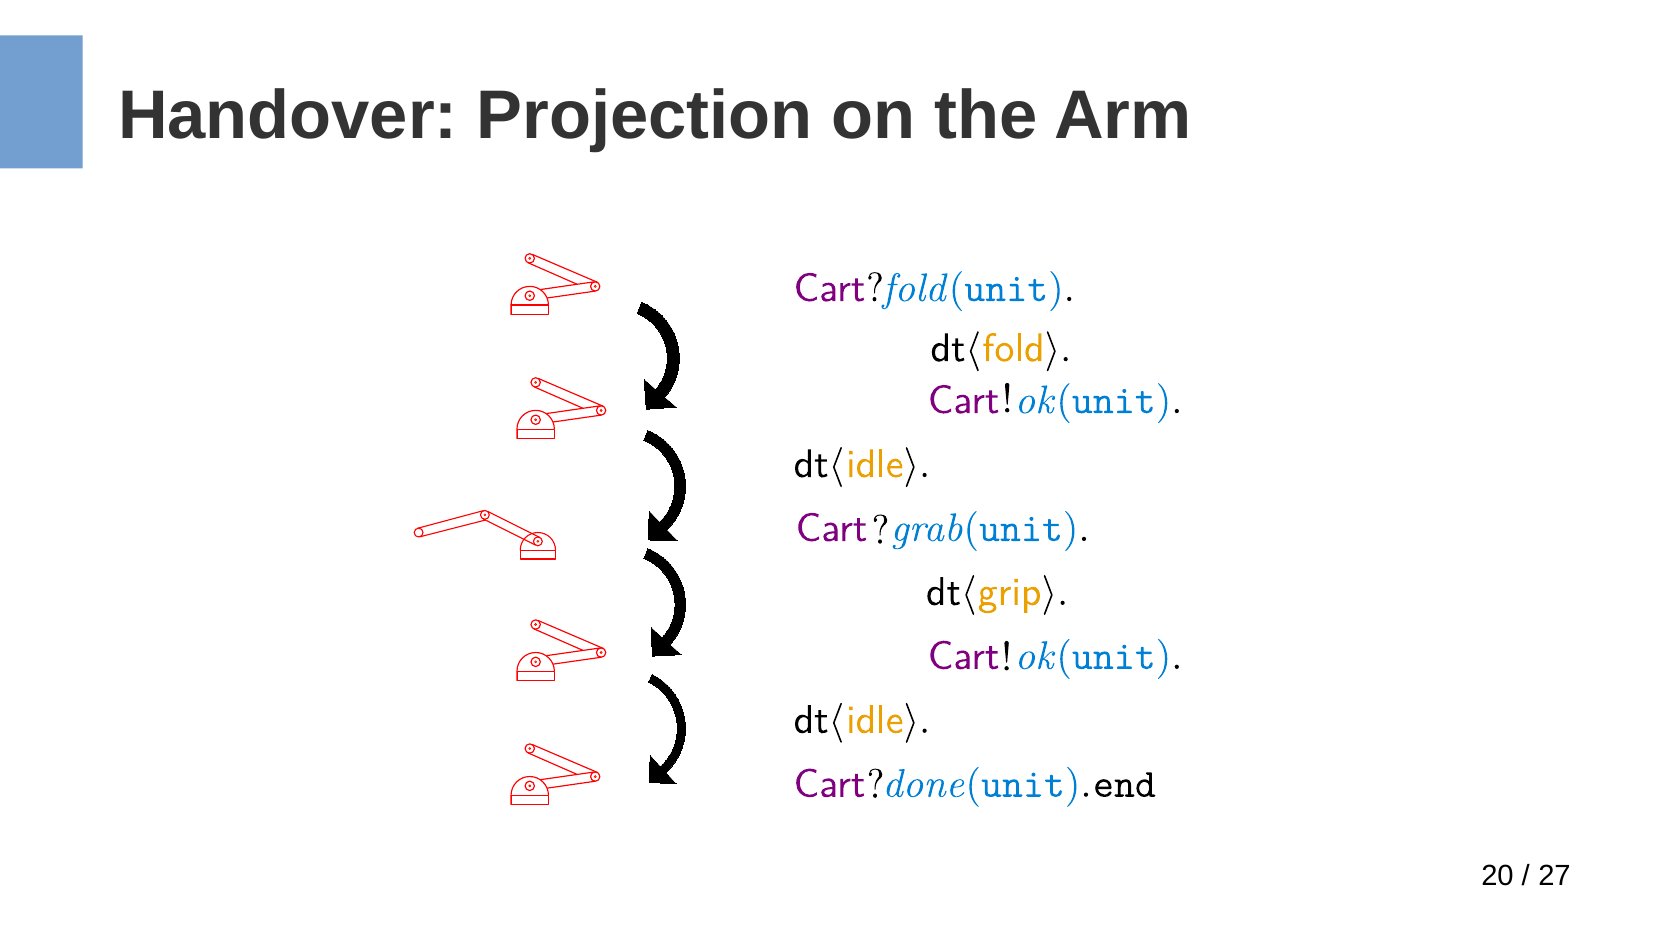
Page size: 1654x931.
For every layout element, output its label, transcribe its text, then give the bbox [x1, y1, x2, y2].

text_box [637, 302, 680, 410]
text_box [643, 430, 686, 541]
picture [795, 271, 1179, 807]
text_box [643, 548, 686, 657]
picture [516, 377, 607, 440]
picture [413, 469, 557, 560]
picture [516, 619, 607, 682]
picture [510, 743, 601, 806]
title Handover: Projection on the Arm [118, 37, 1571, 193]
text_box [648, 674, 686, 784]
picture [510, 253, 601, 316]
